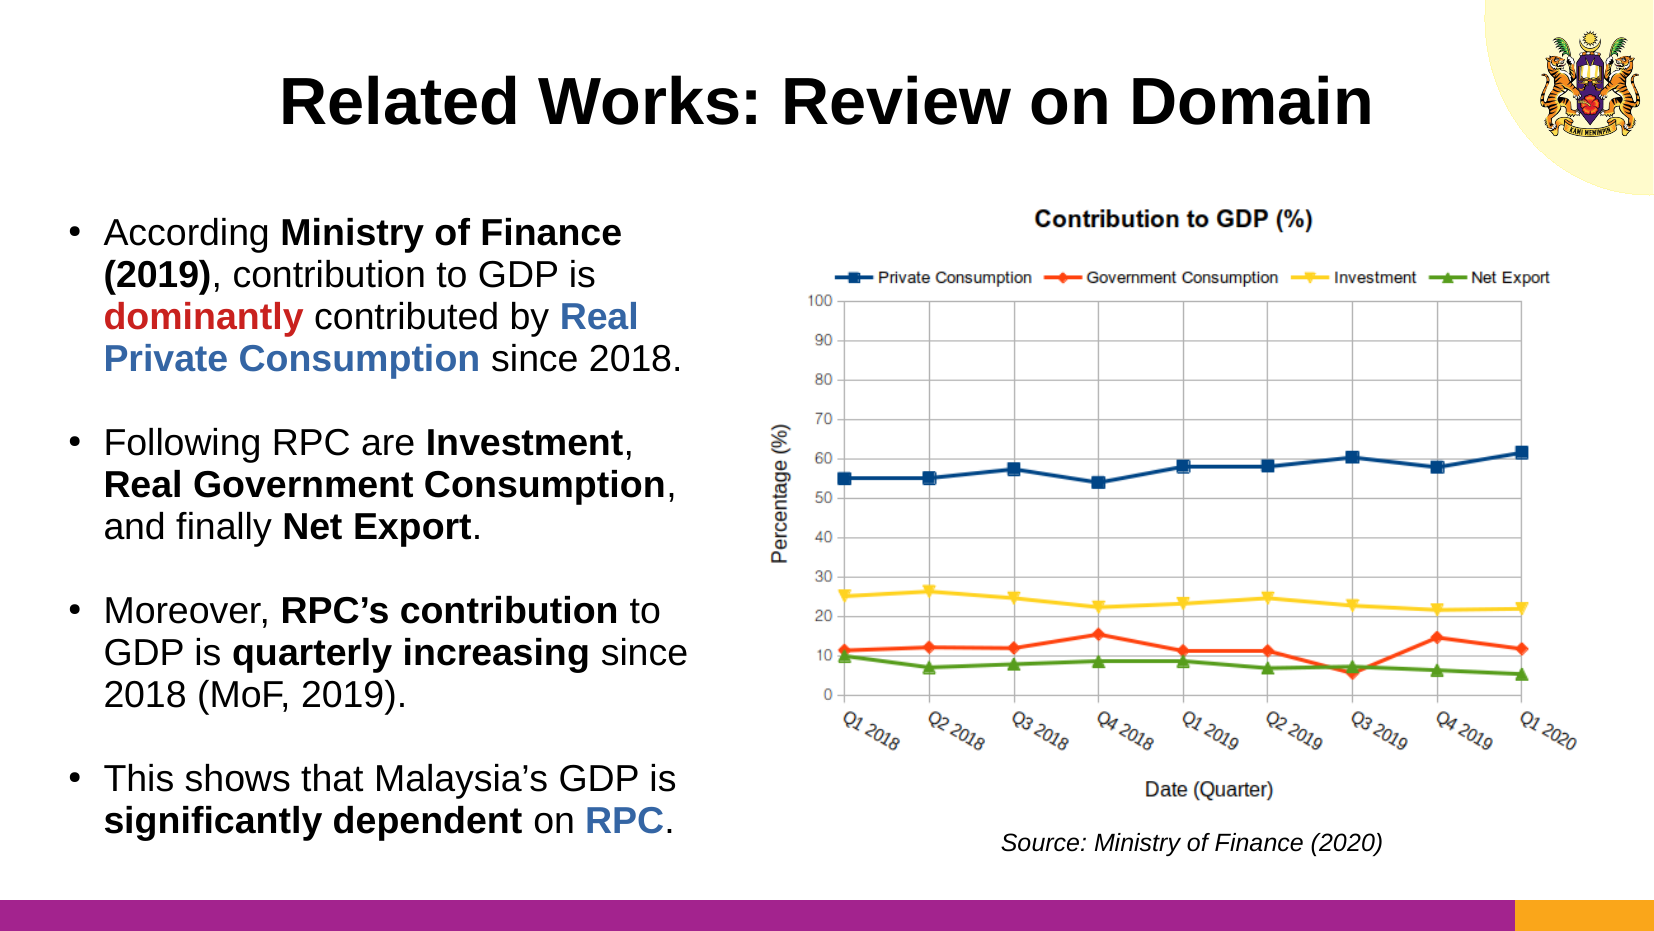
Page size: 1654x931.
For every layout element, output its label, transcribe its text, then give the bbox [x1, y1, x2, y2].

text_box [1484, 0, 1654, 196]
text_box [0, 900, 1654, 931]
text_box Source: Ministry of Finance (2020) [825, 821, 1561, 865]
text_box According Ministry of Finance (2019), contribution to GDP is dominantly contributed by Real Private Consumption since 2018. Following RPC are Investment, Real Government Consumption, and finally Net Export. Moreover, RPC’s contribution to GDP is quarterly increasing since 2018 (MoF, 2019). This shows that Malaysia’s GDP is significantly dependent on RPC. [53, 204, 706, 849]
text_box Related Works: Review on Domain [83, 37, 1557, 166]
picture [1540, 30, 1642, 137]
picture [741, 179, 1606, 822]
